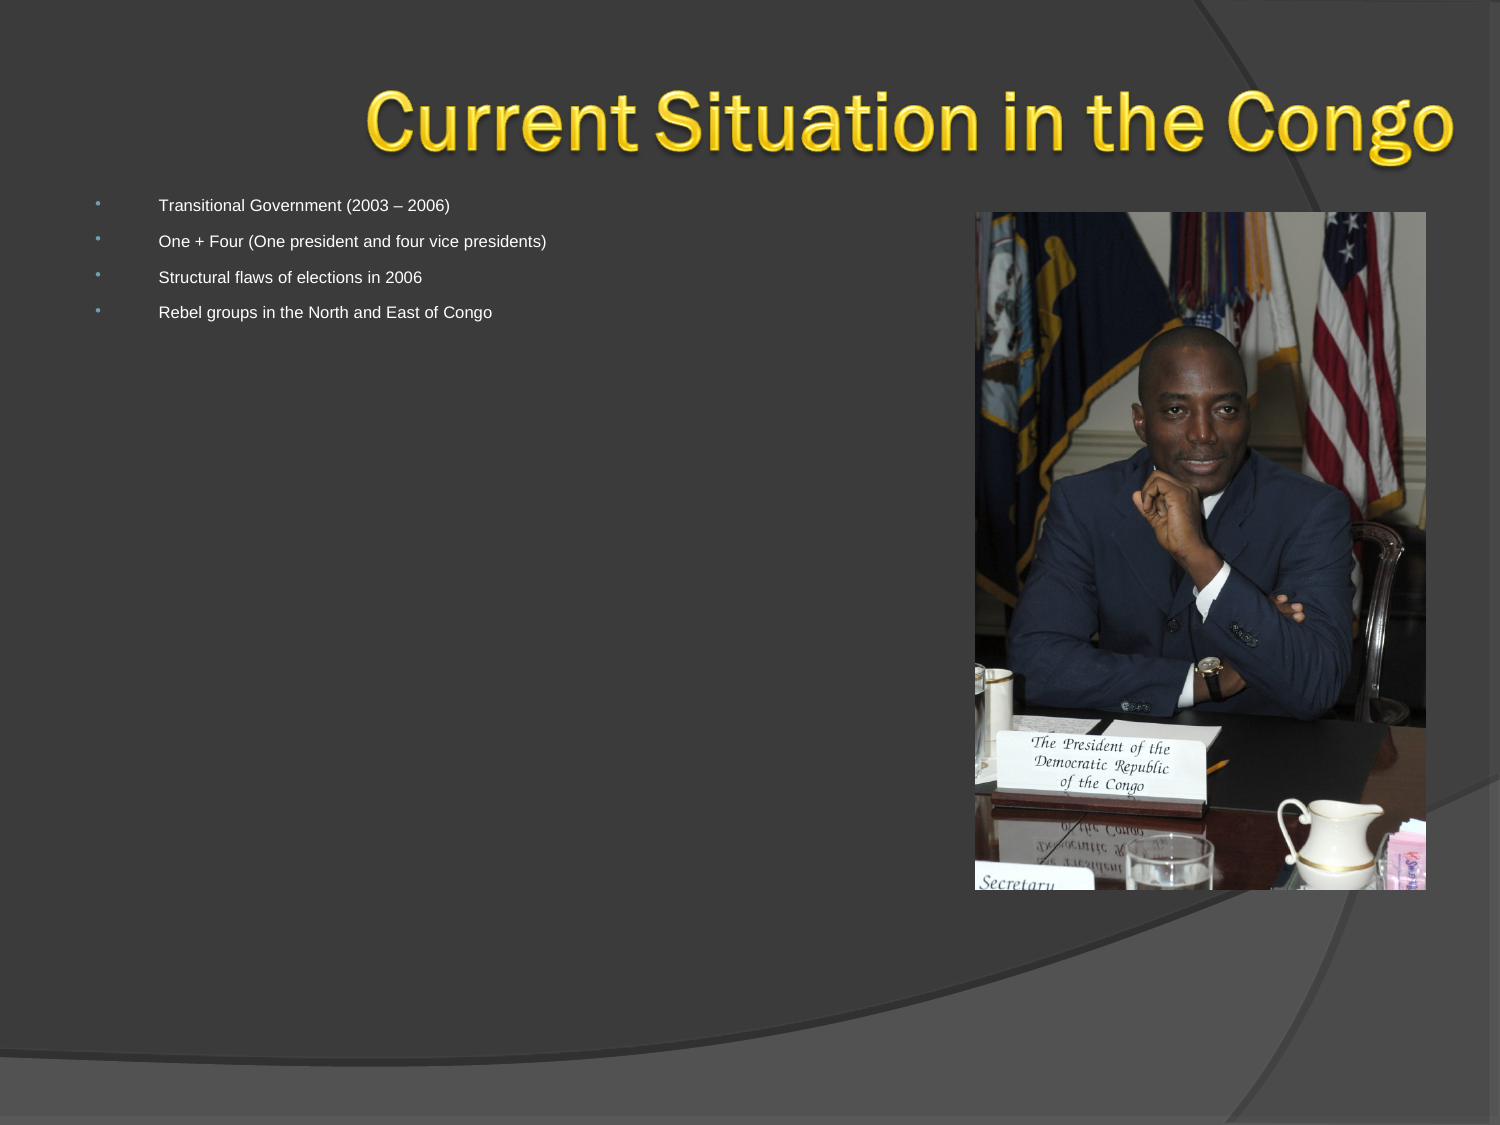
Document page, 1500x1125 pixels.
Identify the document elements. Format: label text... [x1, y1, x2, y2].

picture [236, 23, 1500, 890]
list Transitional Government (2003 – 2006) One + Four (One president and four vice presidents) Structural flaws of elections in 2006 Rebel groups in the North and East of Congo [74, 187, 875, 1088]
